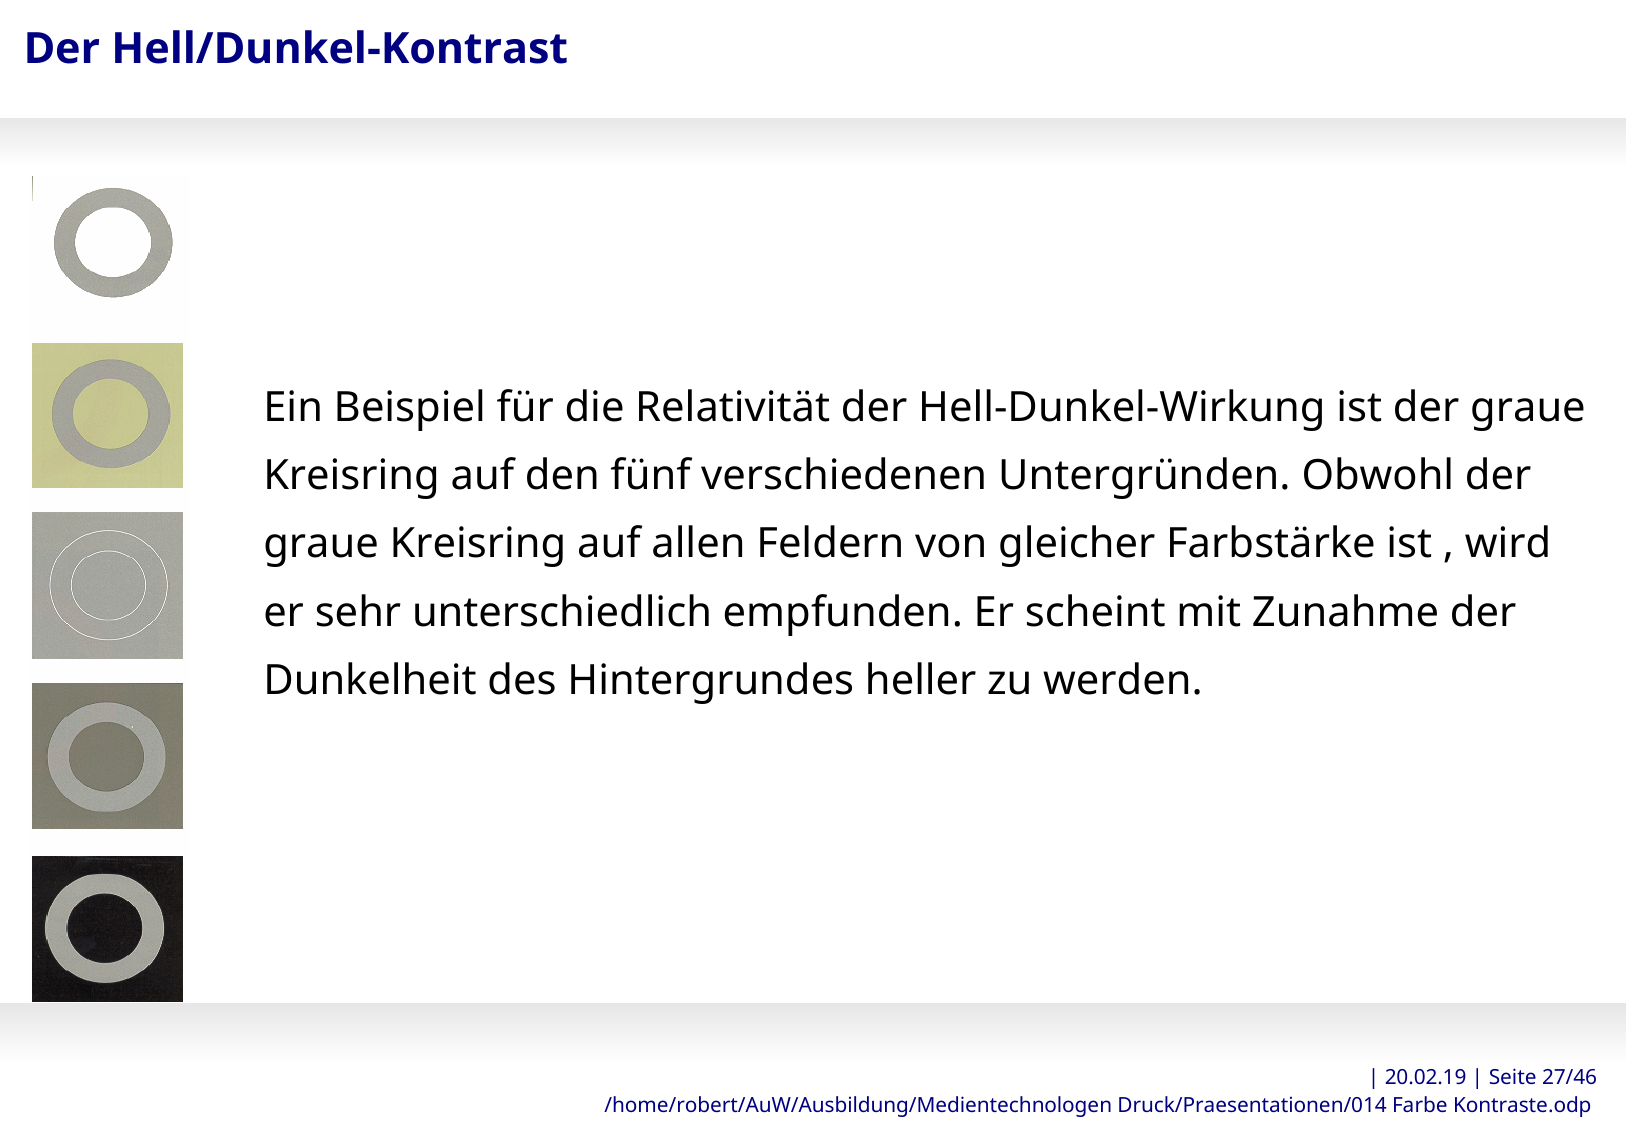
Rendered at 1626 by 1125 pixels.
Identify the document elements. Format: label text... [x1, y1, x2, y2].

list Ein Beispiel für die Relativität der Hell-Dunkel-Wirkung ist der graue Kreisring auf den fünf verschiedenen Untergründen. Obwohl der graue Kreisring auf allen Feldern von gleicher Farbstärke ist , wird er sehr unterschiedlich empfunden. Er scheint mit Zunahme der Dunkelheit des Hintergrundes heller zu werden. [216, 171, 1588, 989]
title Der Hell/Dunkel-Kontrast [23, 5, 1600, 154]
picture [27, 176, 190, 1002]
